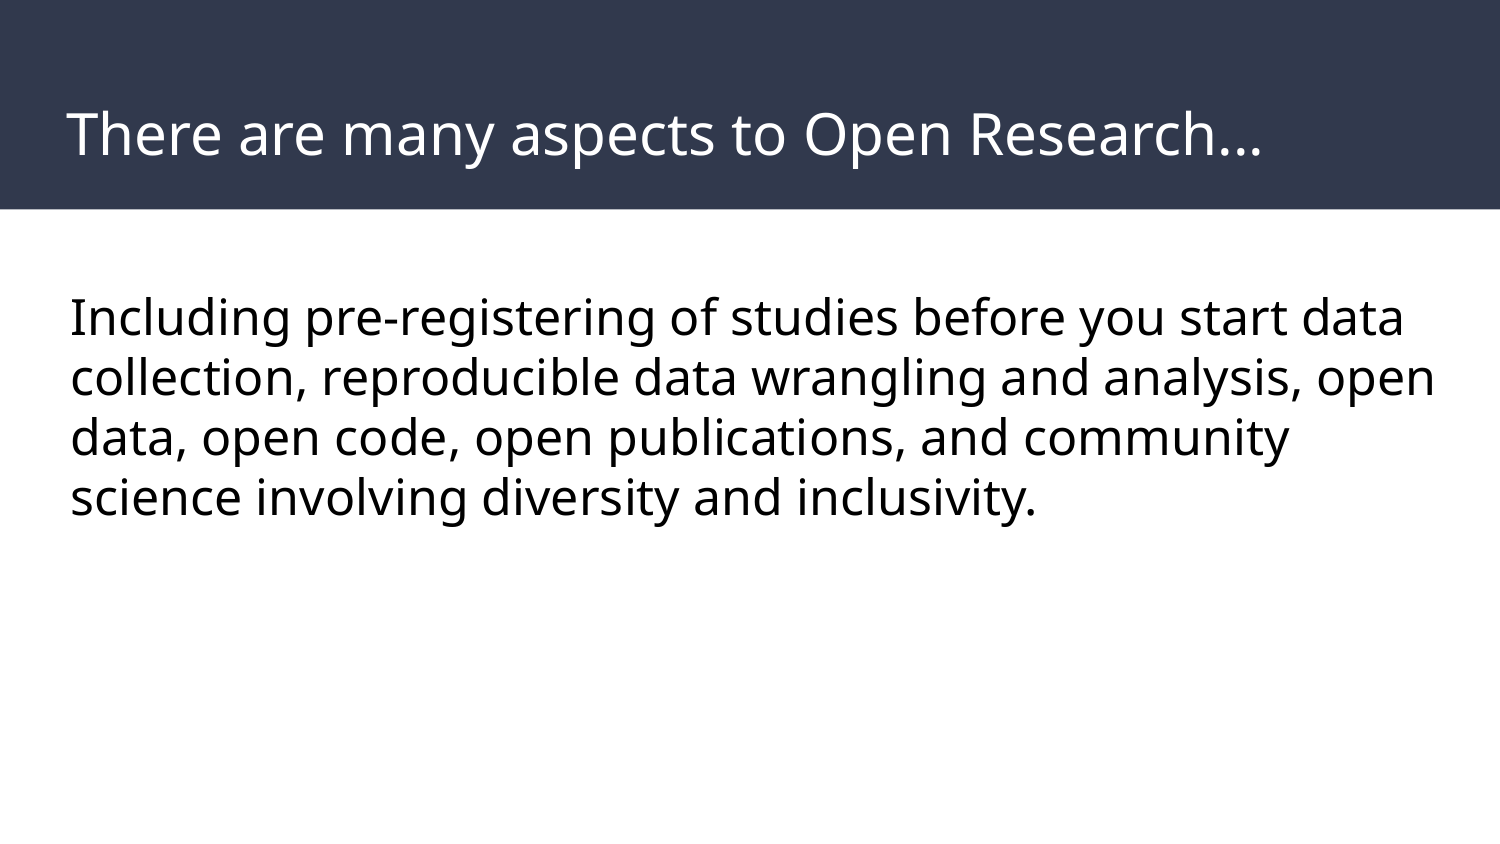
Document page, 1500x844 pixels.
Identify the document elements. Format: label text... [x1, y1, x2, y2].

text_box Including pre-registering of studies before you start data collection, reproducible data wrangling and analysis, open data, open code, open publications, and community science involving diversity and inclusivity. [55, 270, 1463, 808]
title There are many aspects to Open Research... [51, 82, 1449, 185]
